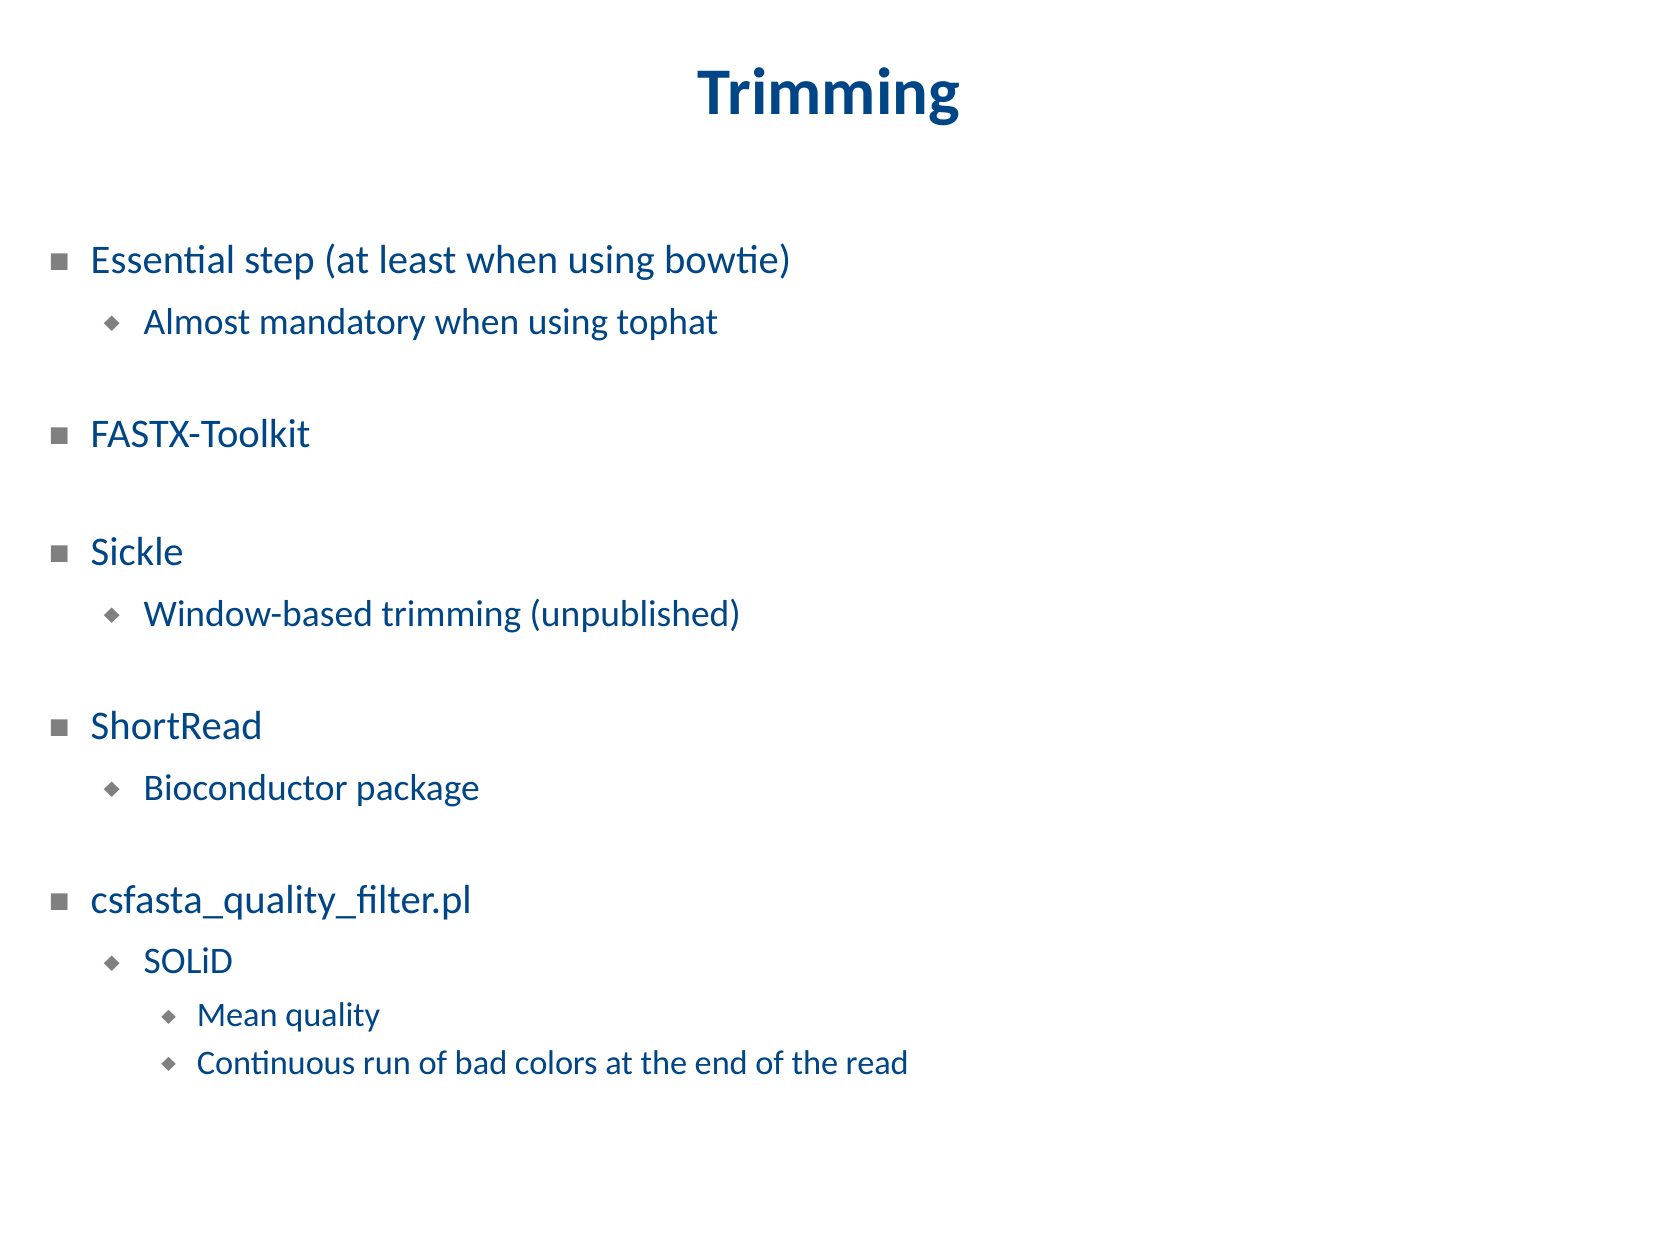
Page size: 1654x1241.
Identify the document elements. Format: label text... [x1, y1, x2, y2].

title Trimming [85, 18, 1574, 177]
list Essential step (at least when using bowtie) Almost mandatory when using tophat FASTX-Toolkit Sickle Window-based trimming (unpublished) ShortRead Bioconductor package csfasta_quality_filter.pl SOLiD Mean quality Continuous run of bad colors at the end of the read [37, 180, 1571, 1088]
